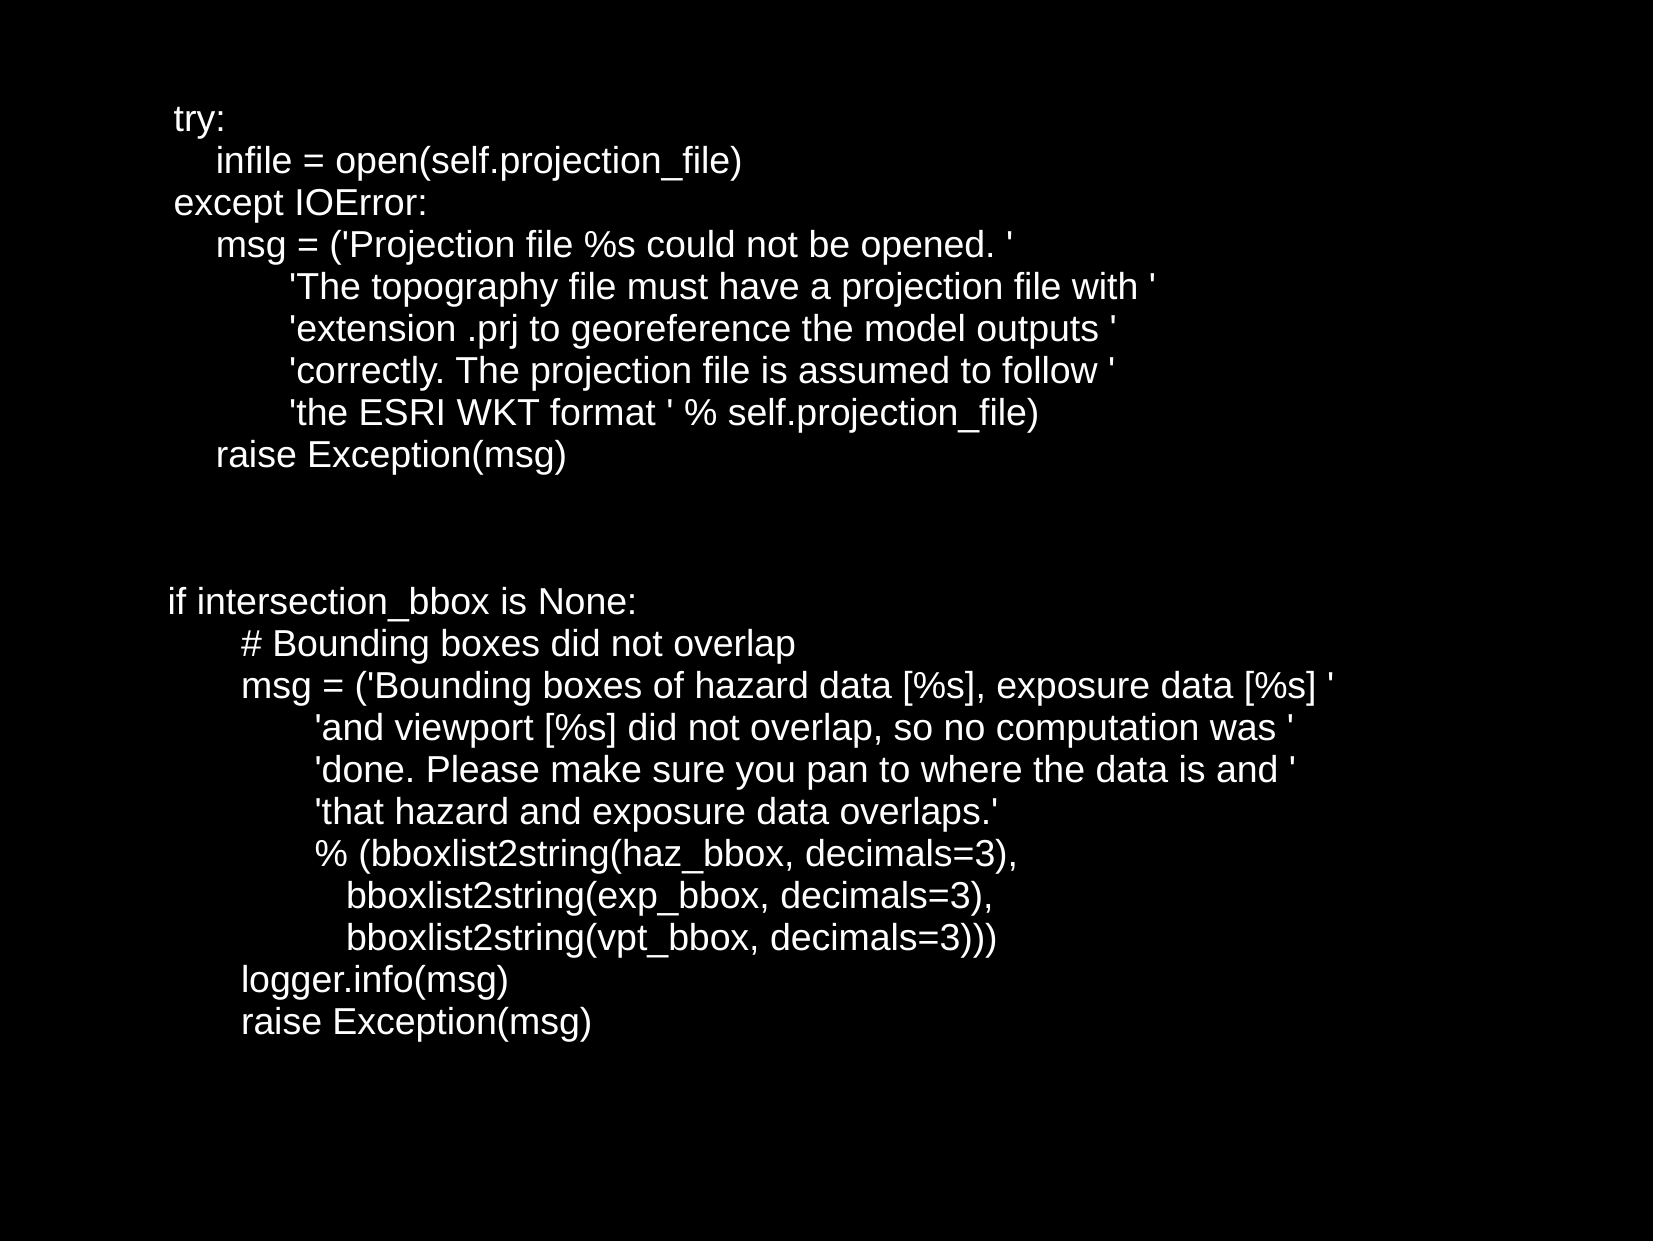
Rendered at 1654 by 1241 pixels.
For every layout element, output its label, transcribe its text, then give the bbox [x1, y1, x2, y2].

text_box try: infile = open(self.projection_file) except IOError: msg = ('Projection file %s could not be opened. ' 'The topography file must have a projection file with ' 'extension .prj to georeference the model outputs ' 'correctly. The projection file is assumed to follow ' 'the ESRI WKT format ' % self.projection_file) raise Exception(msg) [75, 90, 1172, 526]
text_box if intersection_bbox is None: # Bounding boxes did not overlap msg = ('Bounding boxes of hazard data [%s], exposure data [%s] ' 'and viewport [%s] did not overlap, so no computation was ' 'done. Please make sure you pan to where the data is and ' 'that hazard and exposure data overlaps.' % (bboxlist2string(haz_bbox, decimals=3), bboxlist2string(exp_bbox, decimals=3), bboxlist2string(vpt_bbox, decimals=3))) logger.info(msg) raise Exception(msg) [142, 573, 1351, 1051]
